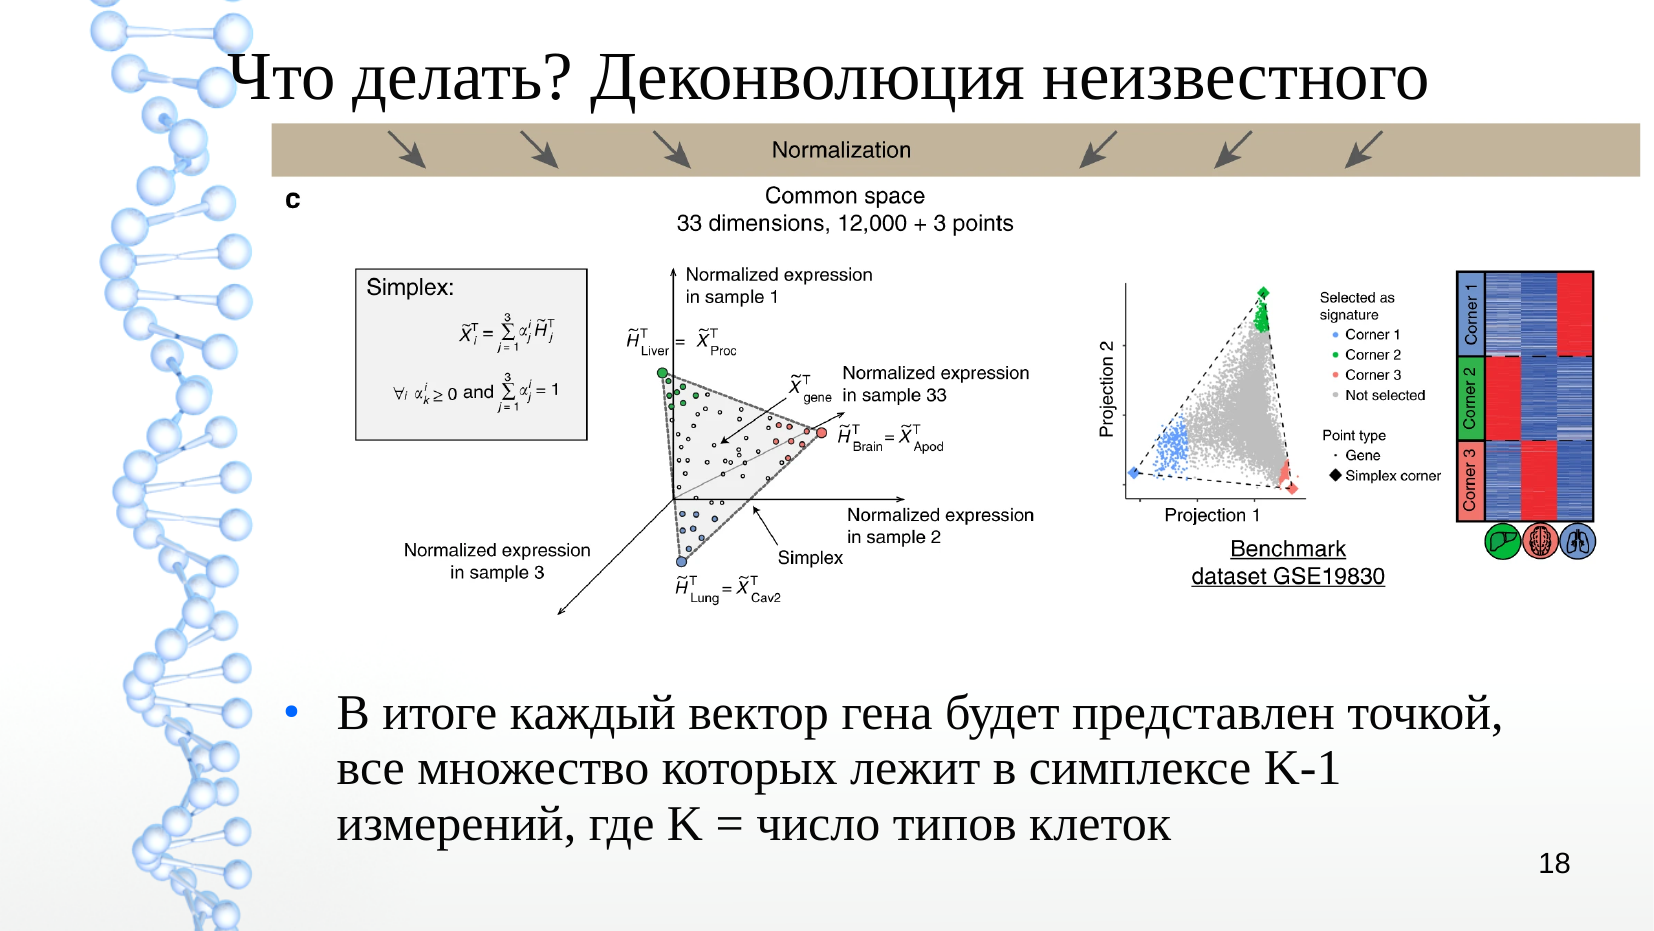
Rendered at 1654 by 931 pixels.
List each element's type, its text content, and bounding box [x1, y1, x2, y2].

picture [0, 0, 1654, 931]
list В итоге каждый вектор гена будет представлен точкой, все множество которых лежит в симплексе K-1 измерений, где K = число типов клеток [265, 685, 1524, 886]
title Что делать? Деконволюция неизвестного [165, 0, 1495, 154]
